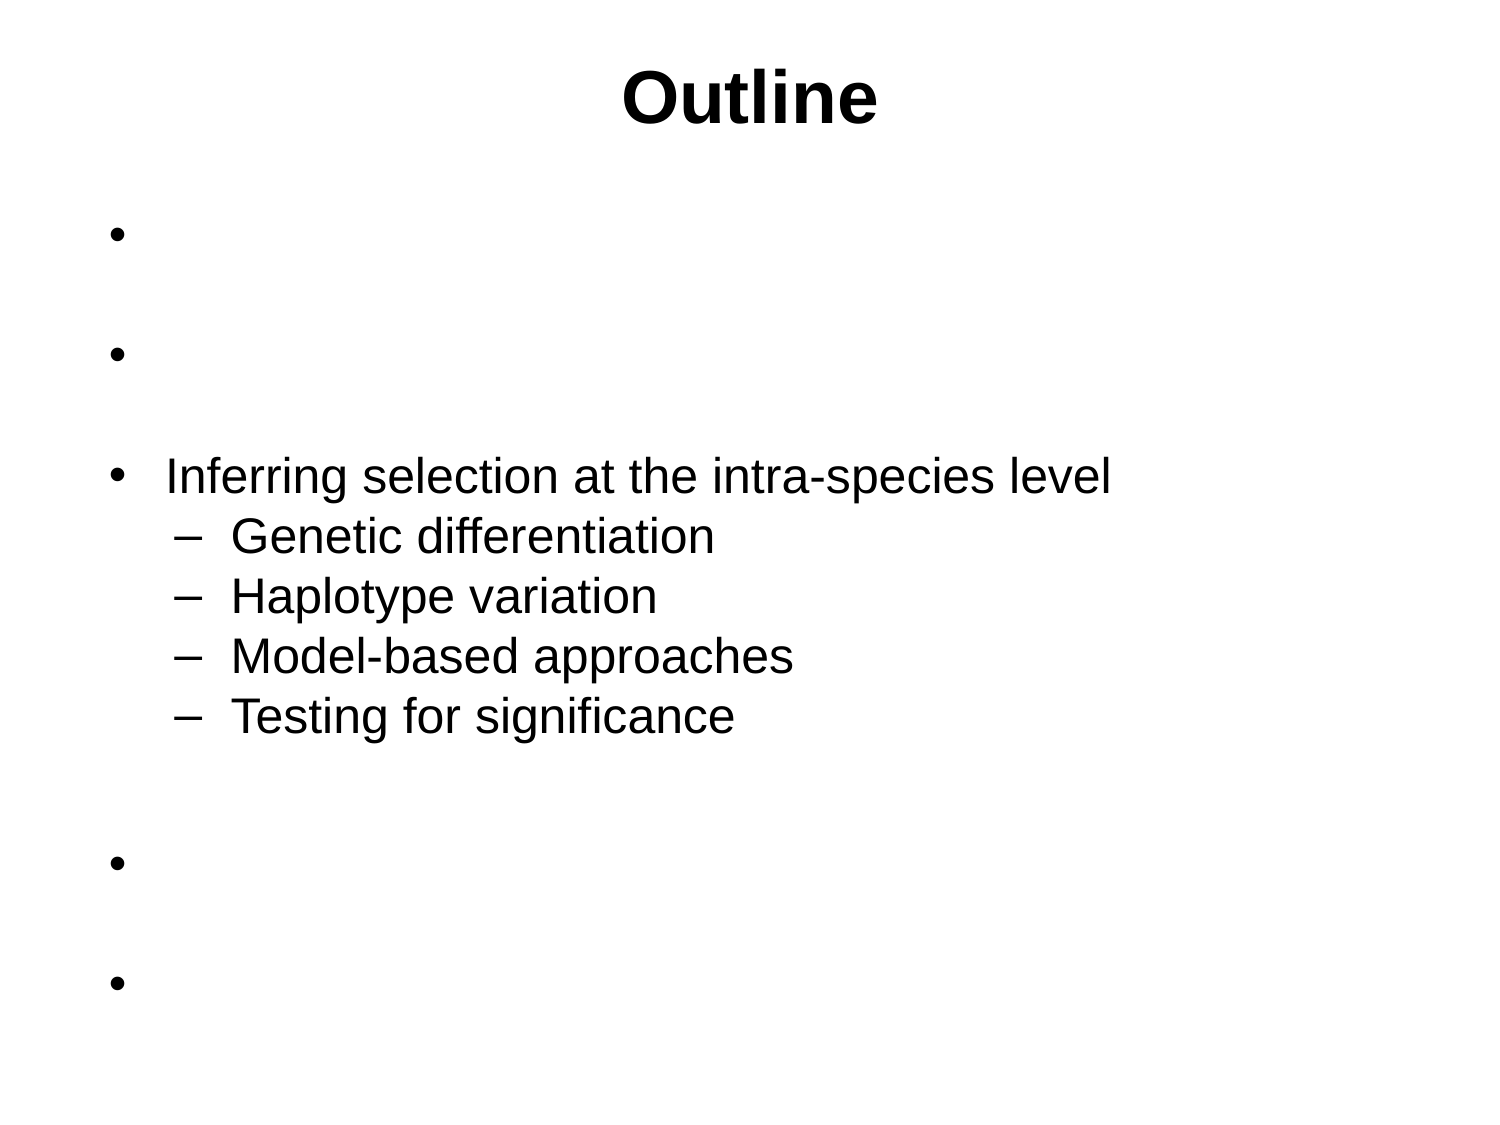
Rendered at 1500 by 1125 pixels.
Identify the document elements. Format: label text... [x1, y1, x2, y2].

list Brief introduction to natural selection Modes of selection Inferring selection at the intra-species level Genetic differentiation Haplotype variation Model-based approaches Testing for significance Inferring selection at the inter-species level Detecting selection from low-depth sequencing data [75, 188, 1425, 573]
title Outline [75, 0, 1425, 188]
